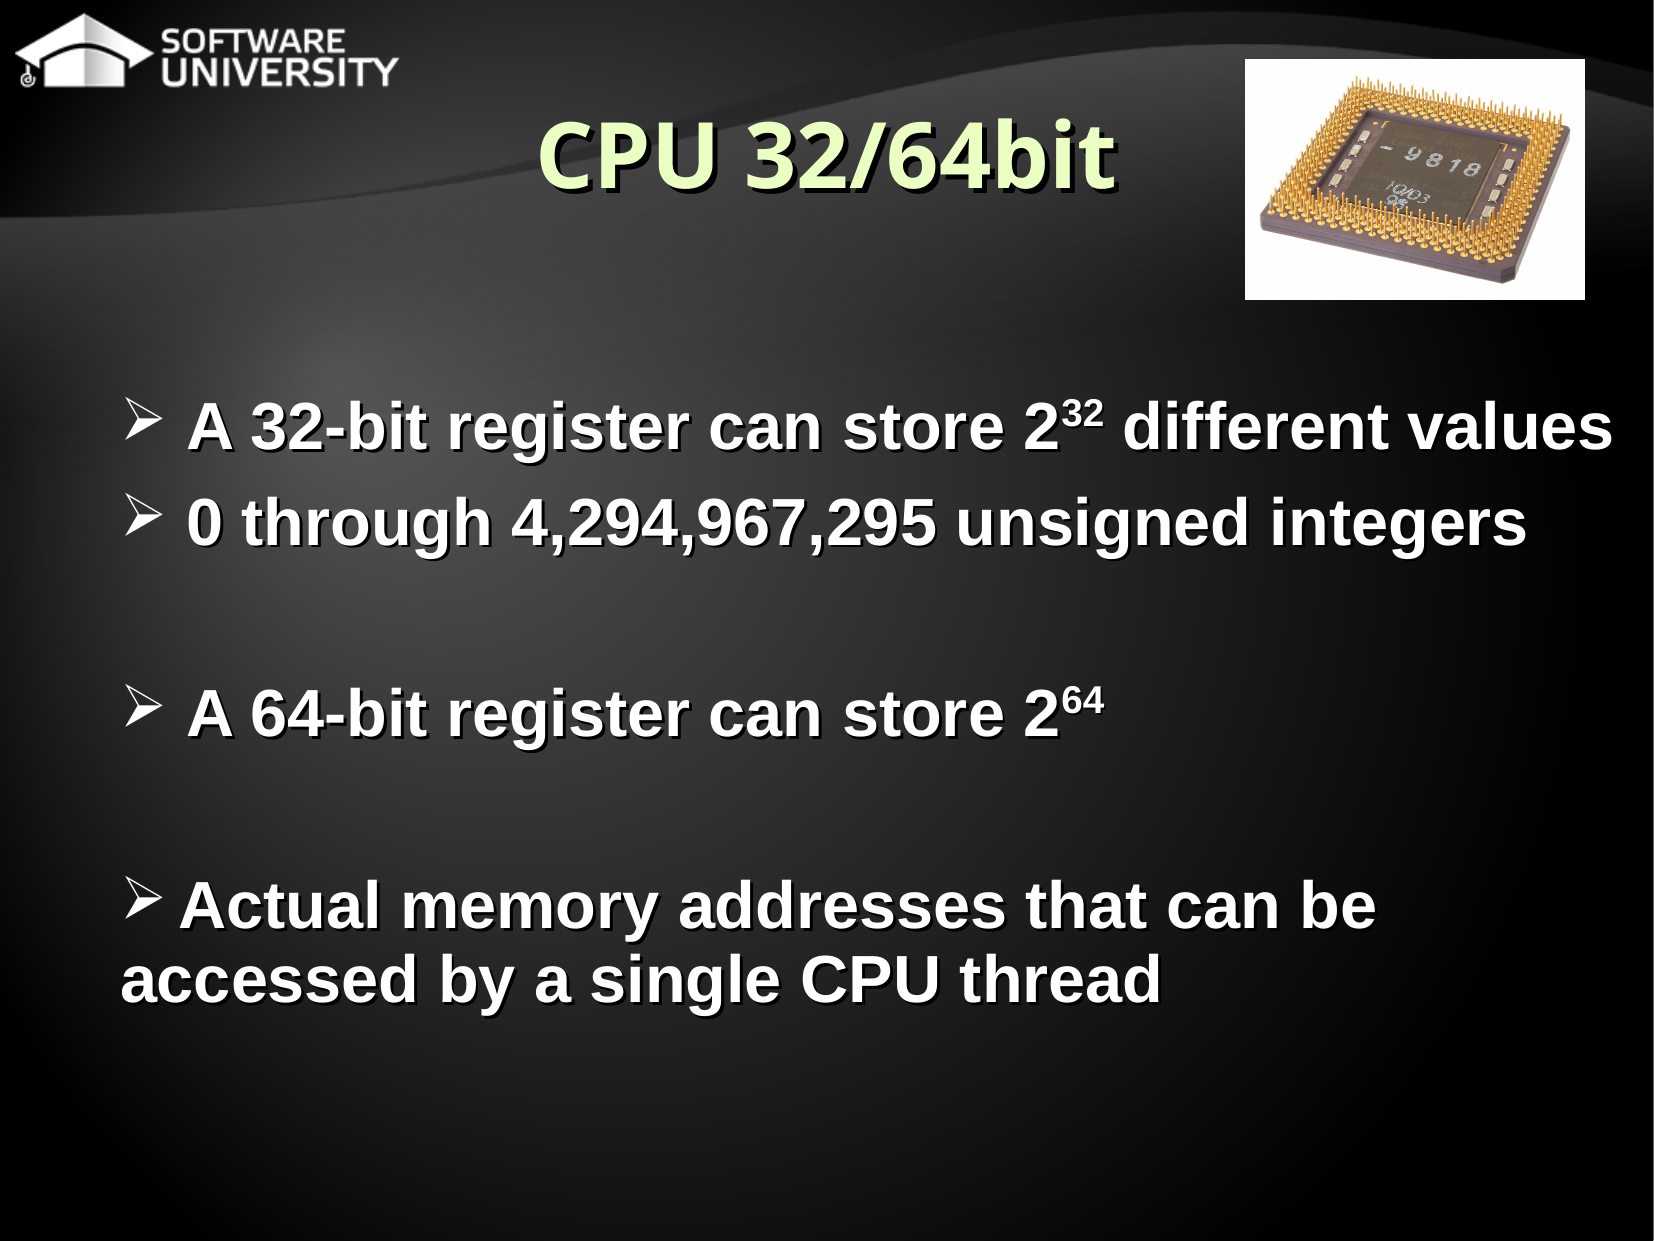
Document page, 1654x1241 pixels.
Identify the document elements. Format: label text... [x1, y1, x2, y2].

subtitle A 32-bit register can store 232 different values 0 through 4,294,967,295 unsigned integers A 64-bit register can store 264 Actual memory addresses that can be accessed by a single CPU thread [120, 343, 1636, 1063]
title CPU 32/64bit [82, 49, 1571, 257]
picture [0, 0, 1654, 1241]
